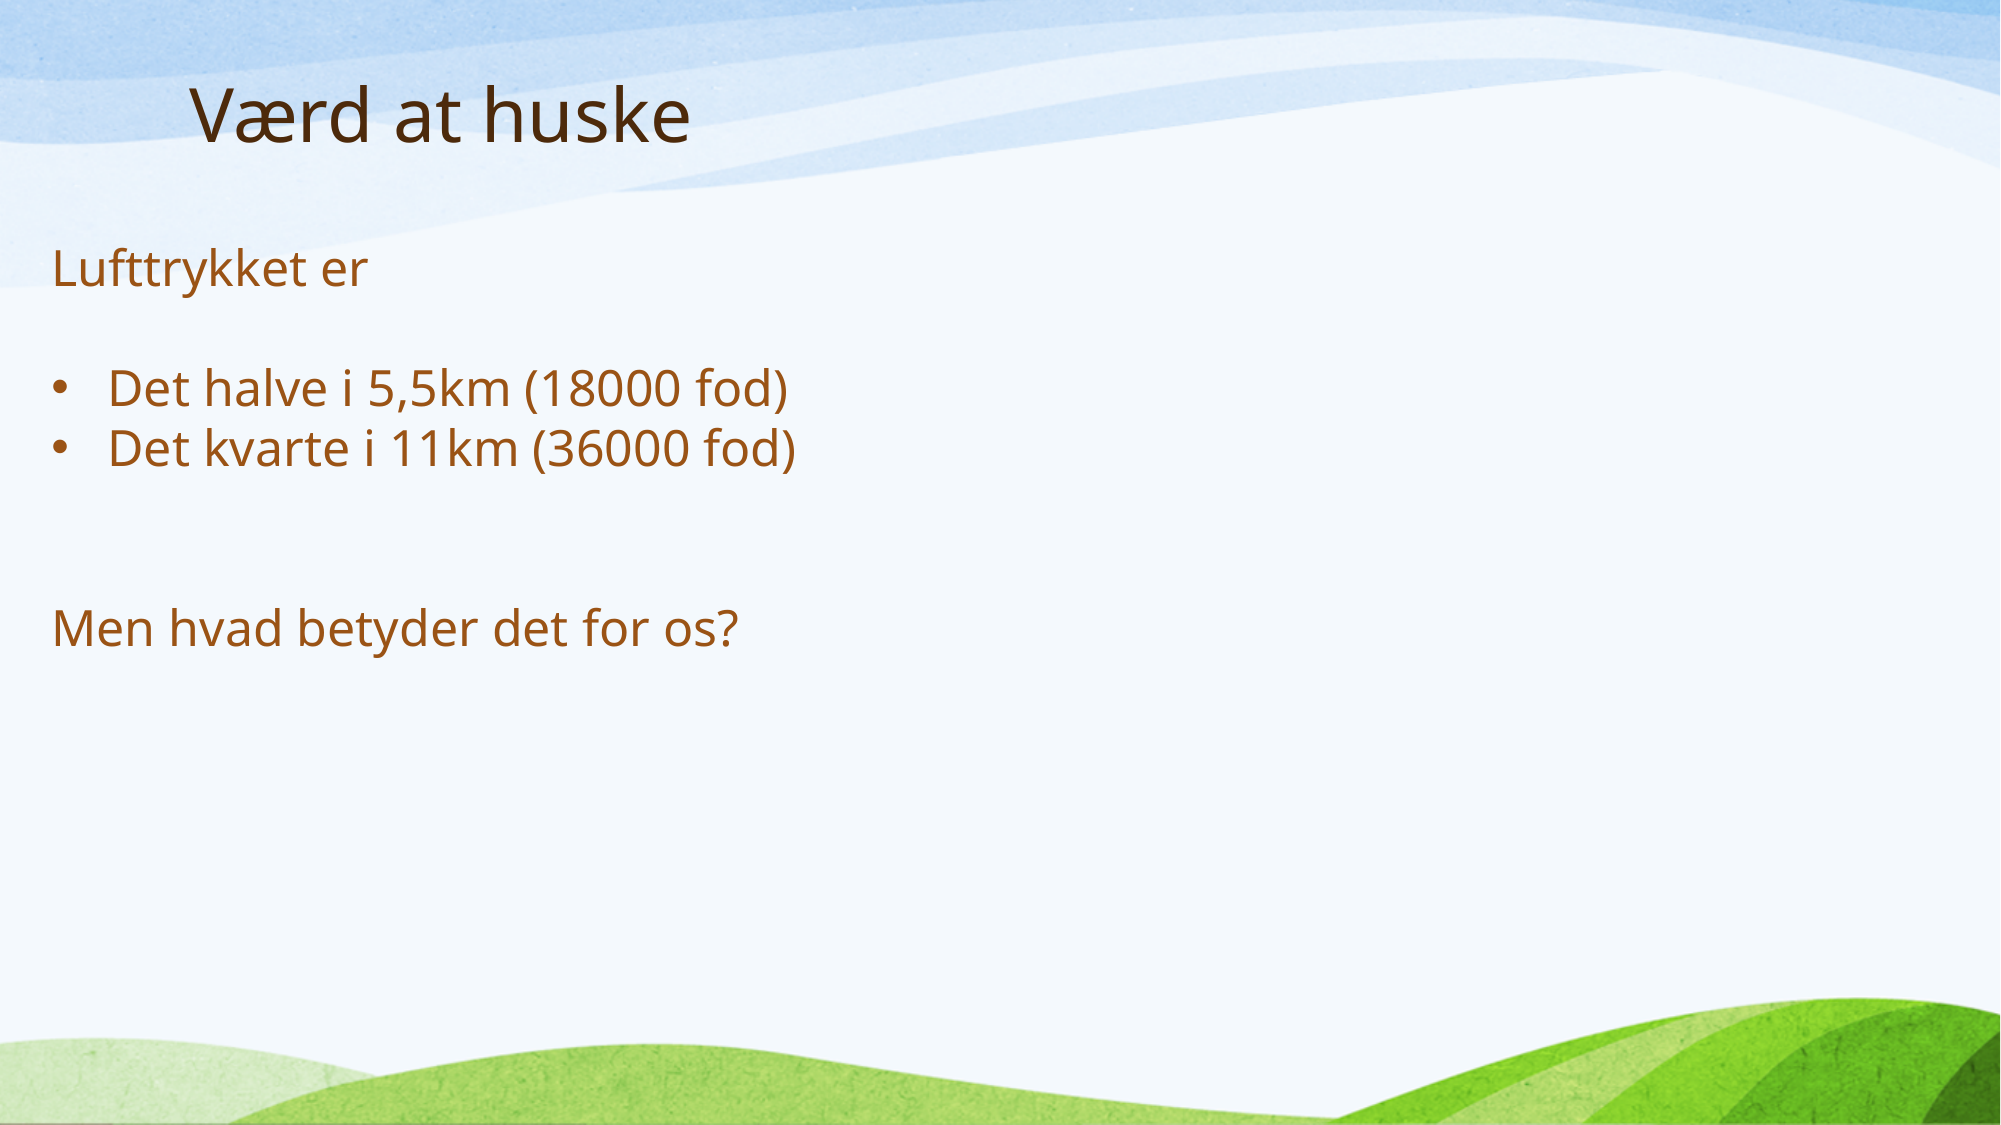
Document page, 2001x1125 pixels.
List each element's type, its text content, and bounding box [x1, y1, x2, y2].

text_box Lufttrykket er Det halve i 5,5km (18000 fod) Det kvarte i 11km (36000 fod) Men hvad betyder det for os? [36, 229, 1908, 665]
title Værd at huske [174, 50, 1825, 167]
picture [0, 0, 2001, 1125]
